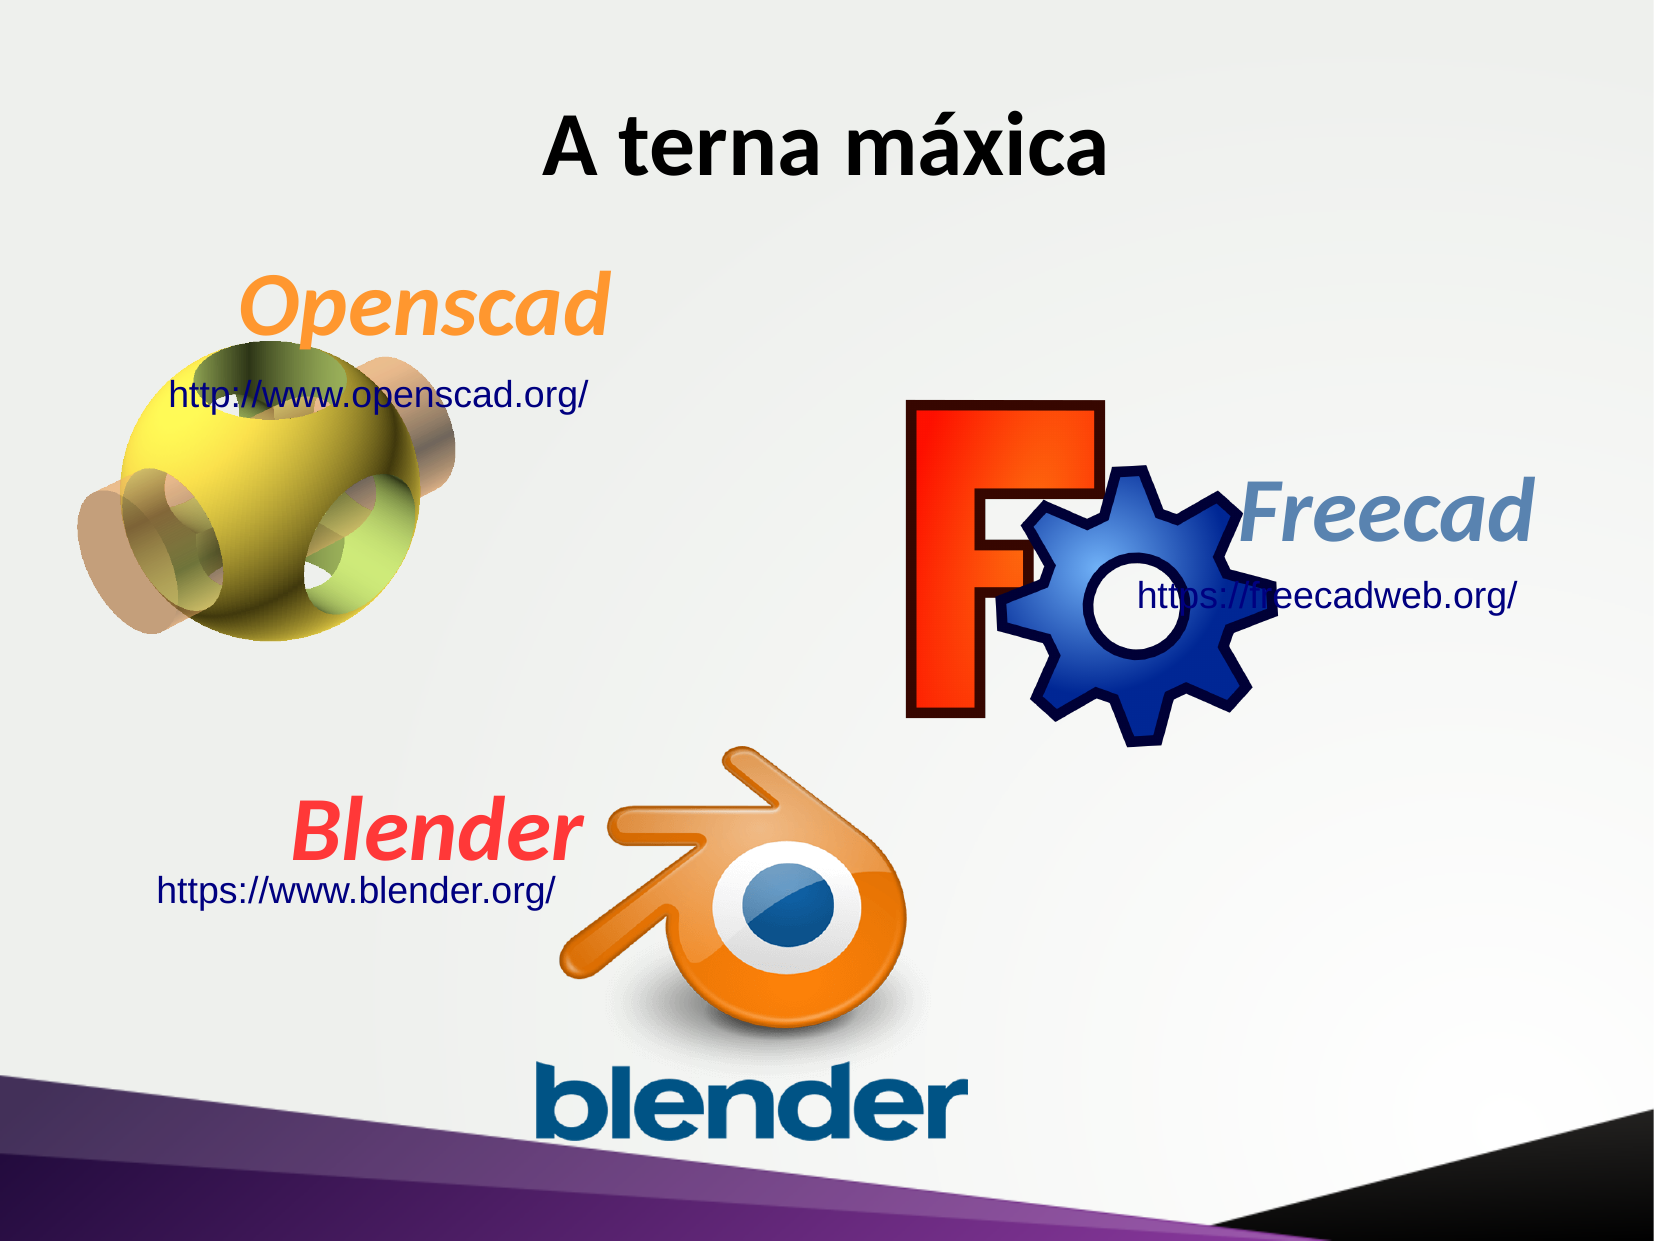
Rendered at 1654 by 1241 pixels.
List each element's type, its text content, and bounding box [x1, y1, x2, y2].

title Freecad [1122, 411, 1654, 626]
title A terna máxica [70, 45, 1583, 261]
title Blender [82, 730, 792, 945]
text_box https://www.blender.org/ [141, 862, 686, 933]
picture [0, 0, 1654, 1241]
text_box http://www.openscad.org/ [153, 366, 759, 437]
text_box https://freecadweb.org/ [1122, 566, 1630, 638]
title Openscad [70, 205, 780, 420]
